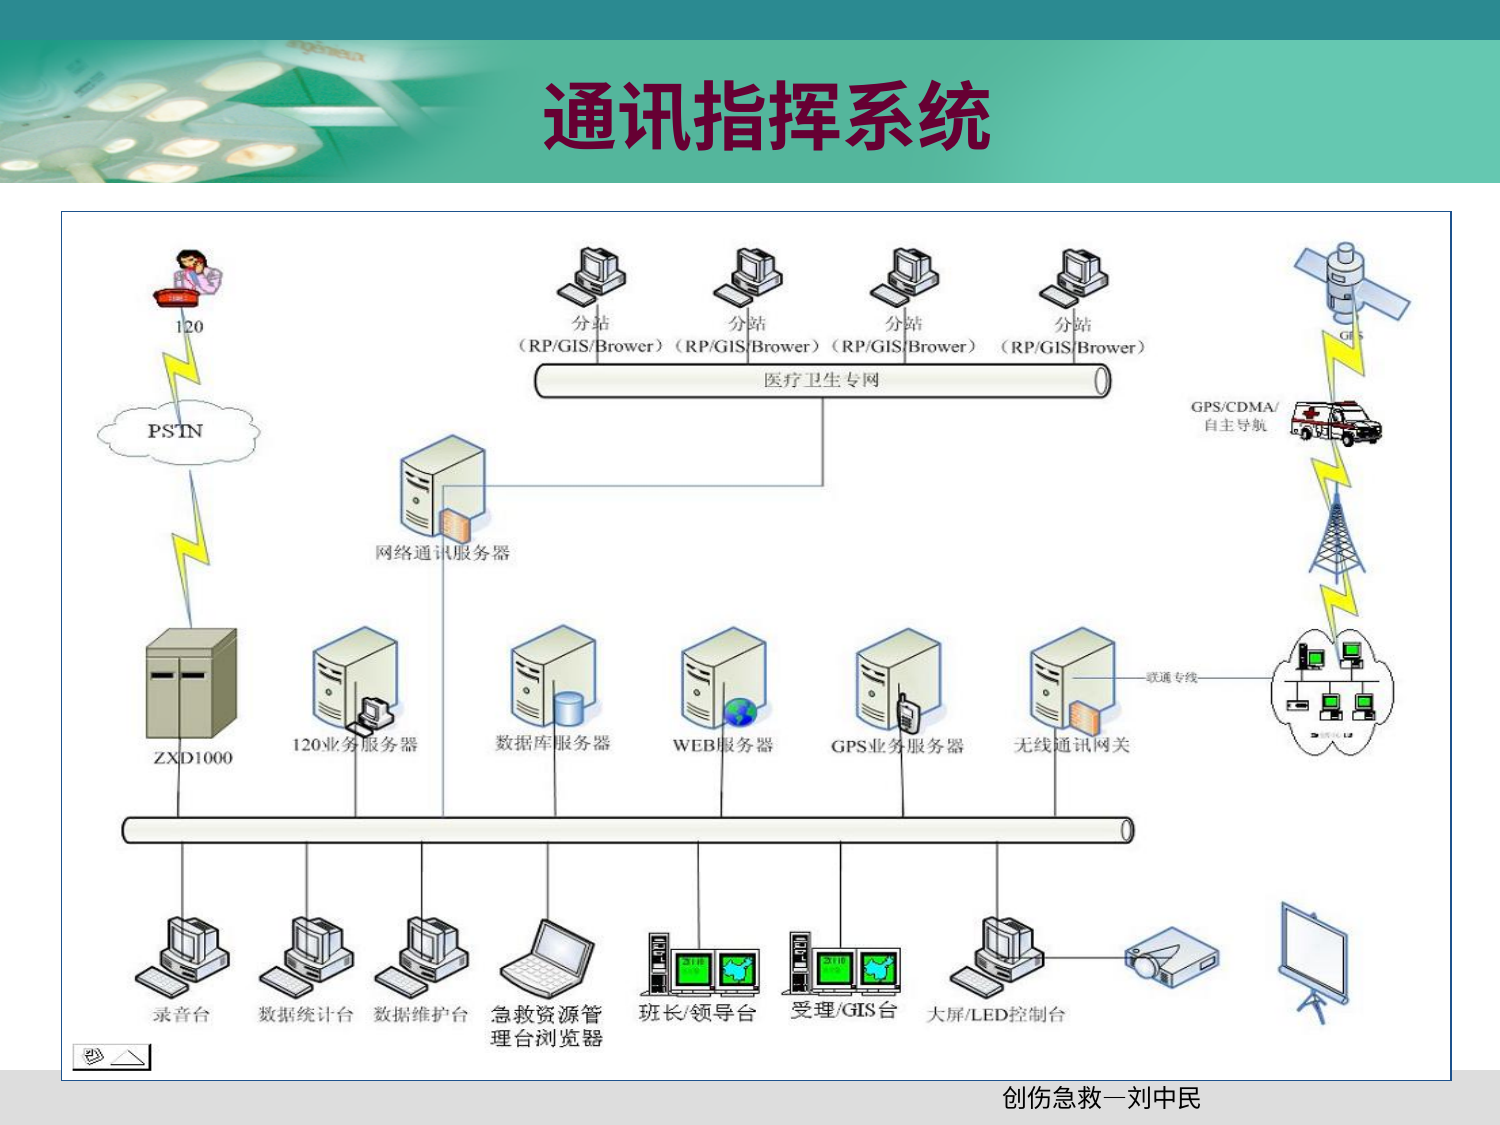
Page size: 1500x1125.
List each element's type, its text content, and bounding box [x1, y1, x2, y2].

text_box 创伤急救—刘中民 [987, 1074, 1463, 1125]
title 通讯指挥系统 [87, 62, 1461, 155]
picture [62, 212, 1450, 1080]
